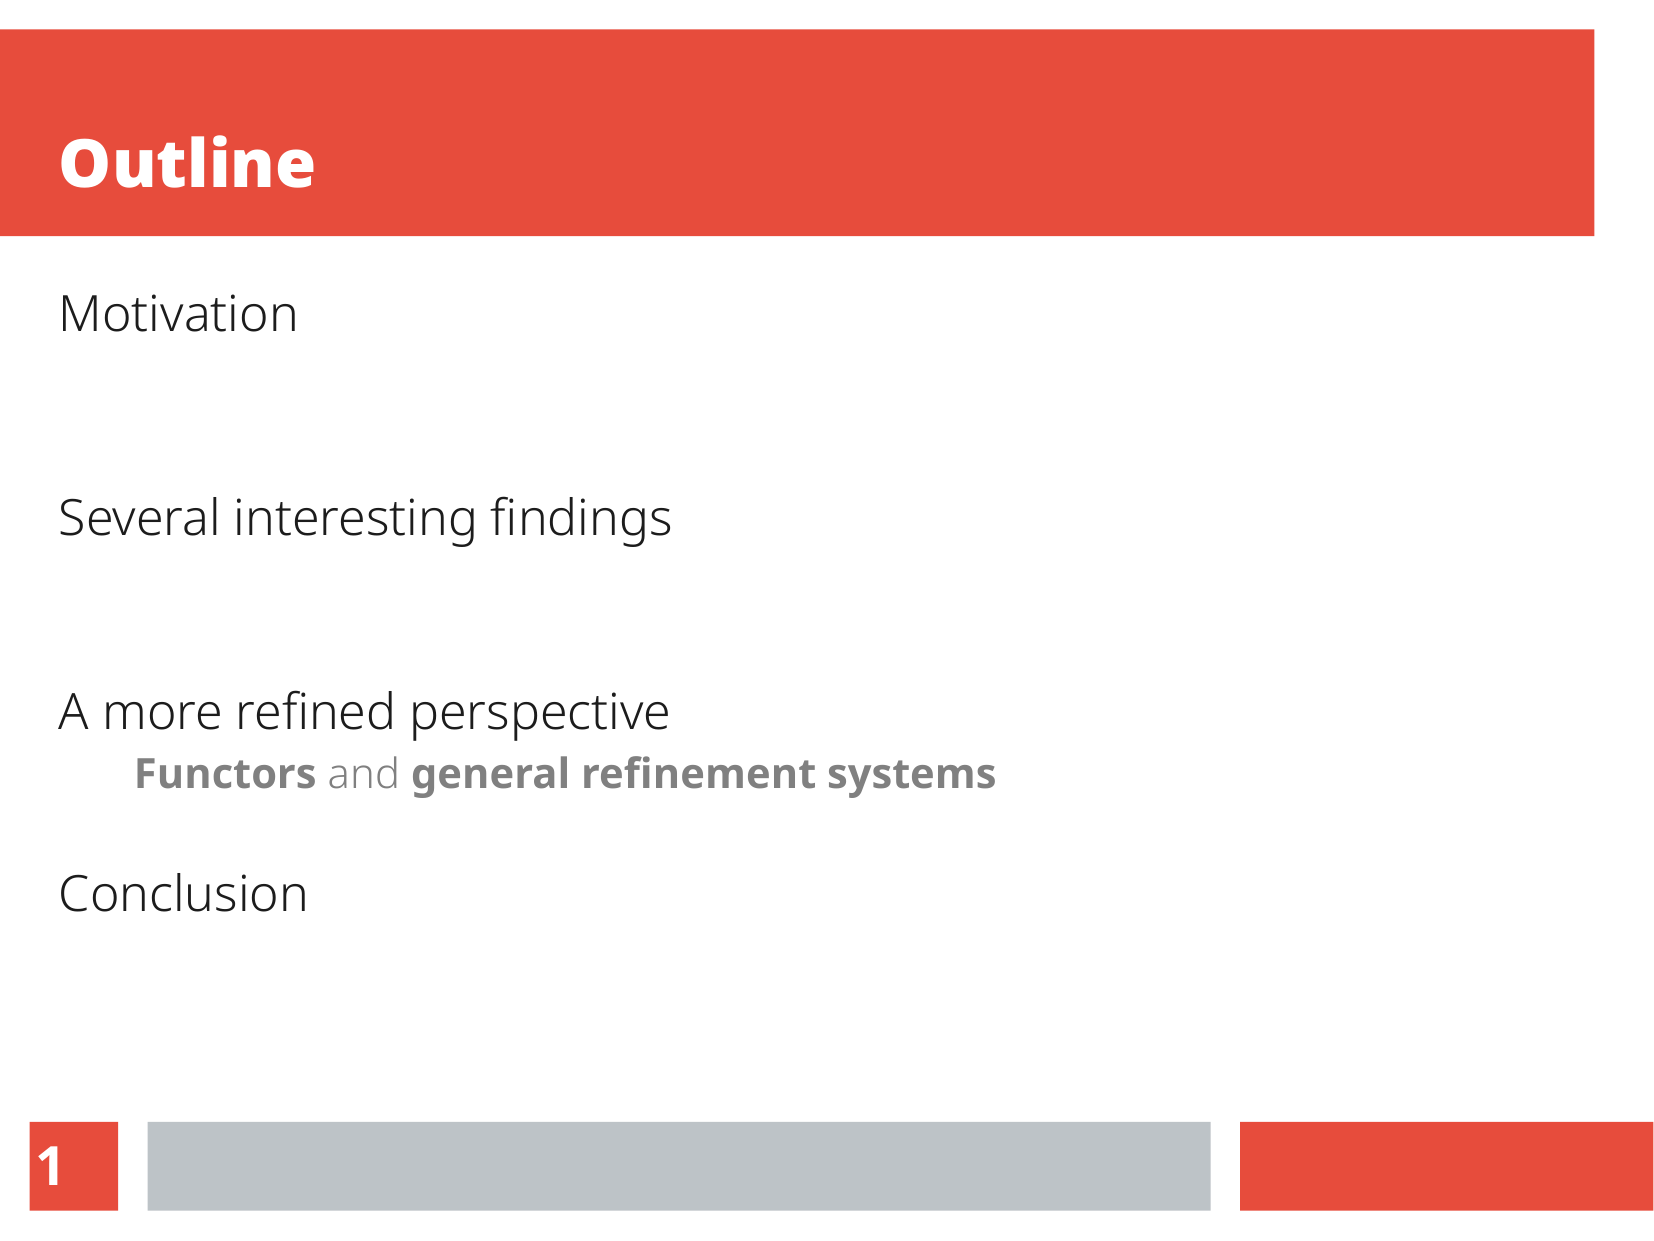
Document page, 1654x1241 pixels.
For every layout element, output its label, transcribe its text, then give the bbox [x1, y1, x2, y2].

subtitle Motivation Several interesting findings A more refined perspective Functors and general refinement systems Conclusion [59, 277, 1565, 1046]
title Outline [59, 58, 1595, 207]
text_box 1 [20, 1119, 254, 1210]
